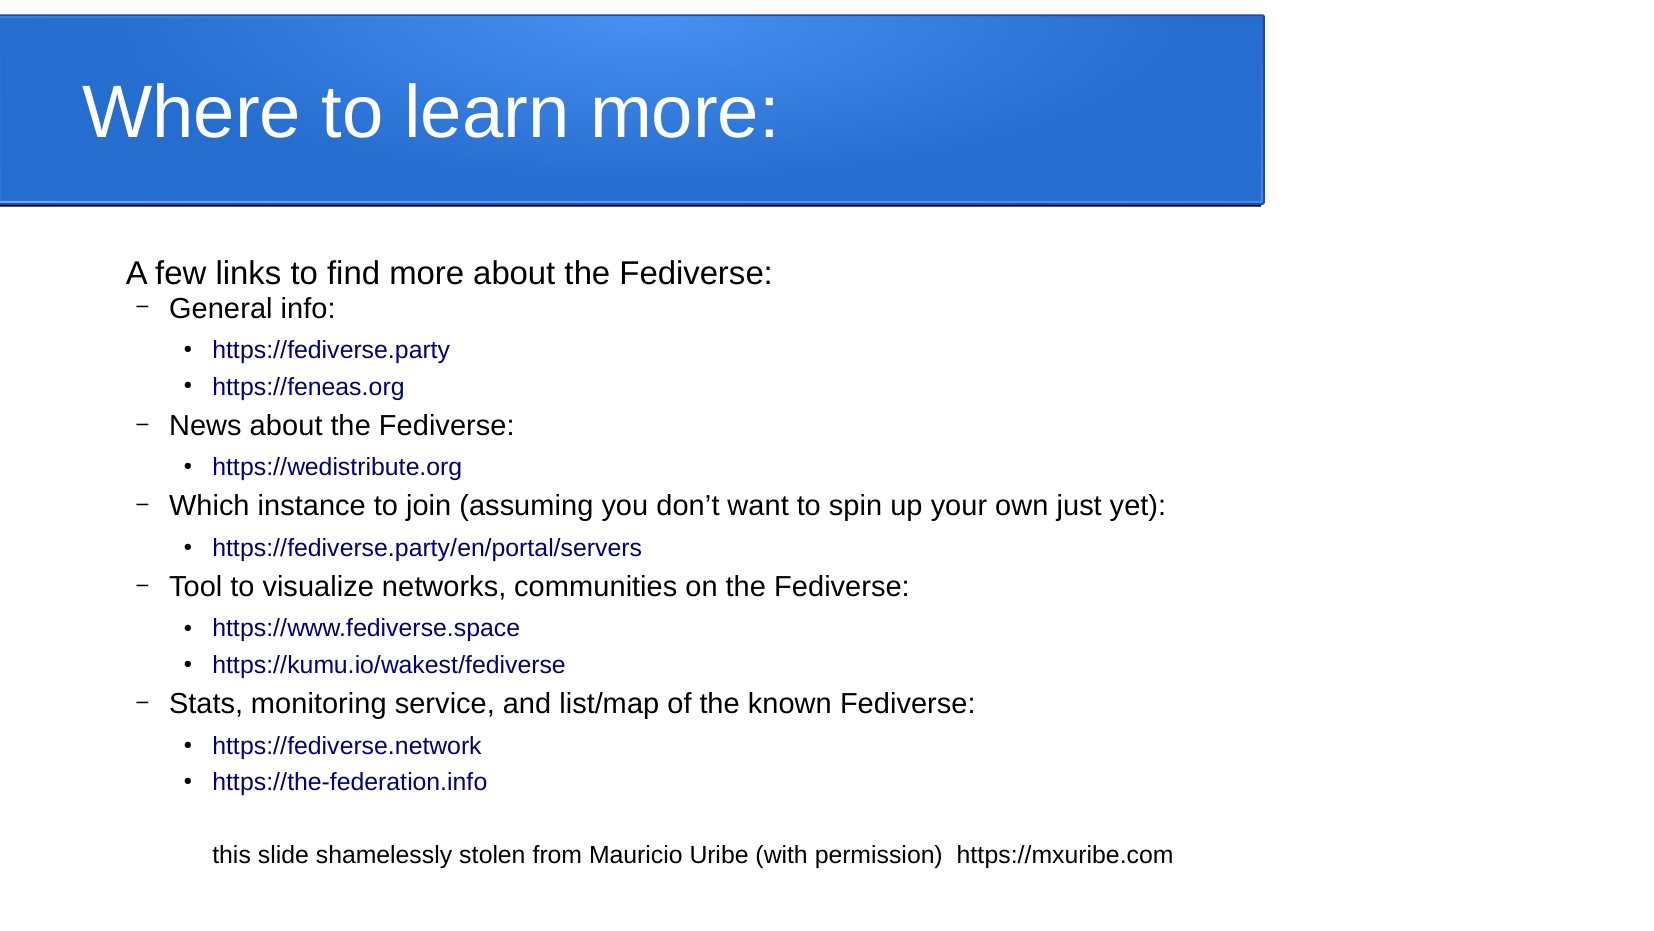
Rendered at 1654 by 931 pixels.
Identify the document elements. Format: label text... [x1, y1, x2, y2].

list A few links to find more about the Fediverse: General info: https://fediverse.party https://feneas.org News about the Fediverse: https://wedistribute.org Which instance to join (assuming you don’t want to spin up your own just yet): https://fediverse.party/en/portal/servers Tool to visualize networks, communities on the Fediverse: https://www.fediverse.space https://kumu.io/wakest/fediverse Stats, monitoring service, and list/map of the known Fediverse: https://fediverse.network https://the-federation.info this slide shamelessly stolen from Mauricio Uribe (with permission) https://mxuribe.com [82, 255, 1571, 871]
title Where to learn more: [82, 35, 1235, 189]
